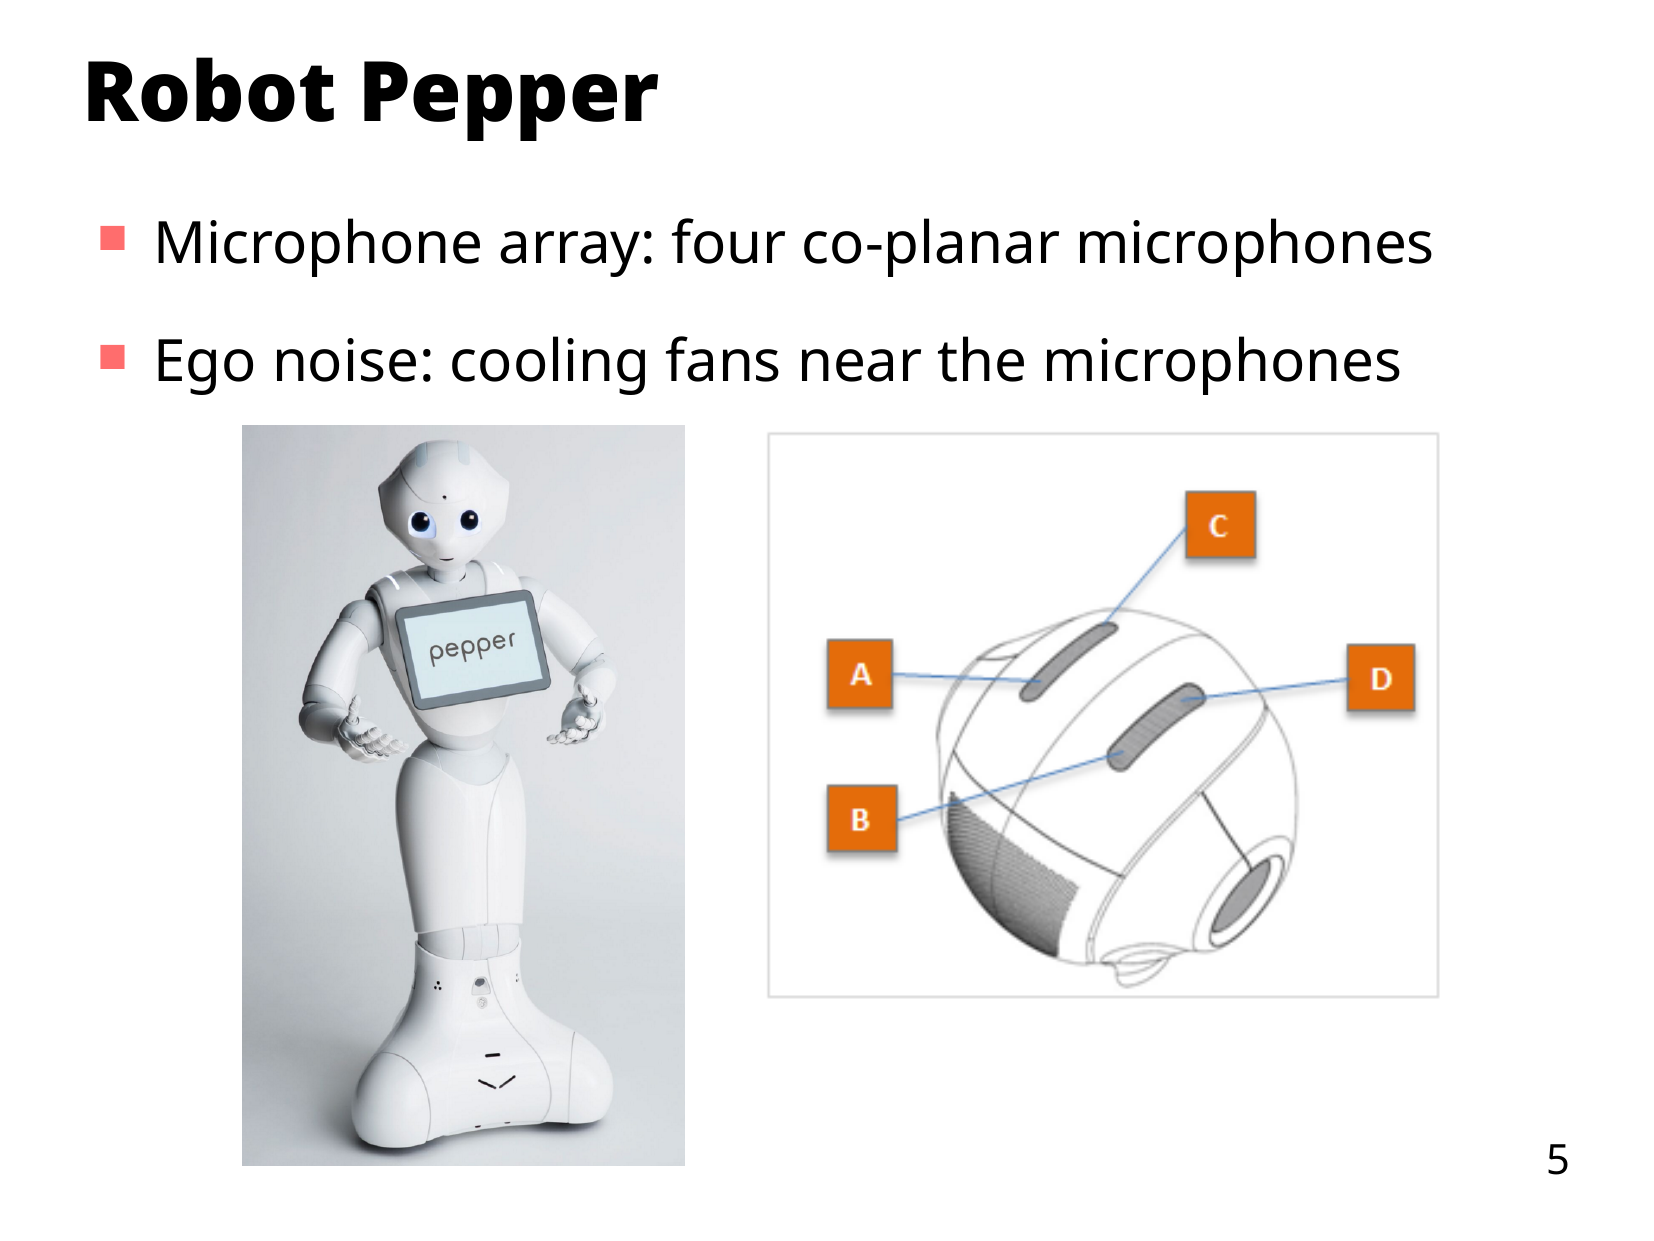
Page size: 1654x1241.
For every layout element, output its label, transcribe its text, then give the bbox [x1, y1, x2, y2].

picture [761, 421, 1447, 1028]
title Robot Pepper [82, 37, 1571, 143]
picture [242, 425, 685, 1166]
list Microphone array: four co-planar microphones Ego noise: cooling fans near the microphones [82, 200, 1571, 1111]
